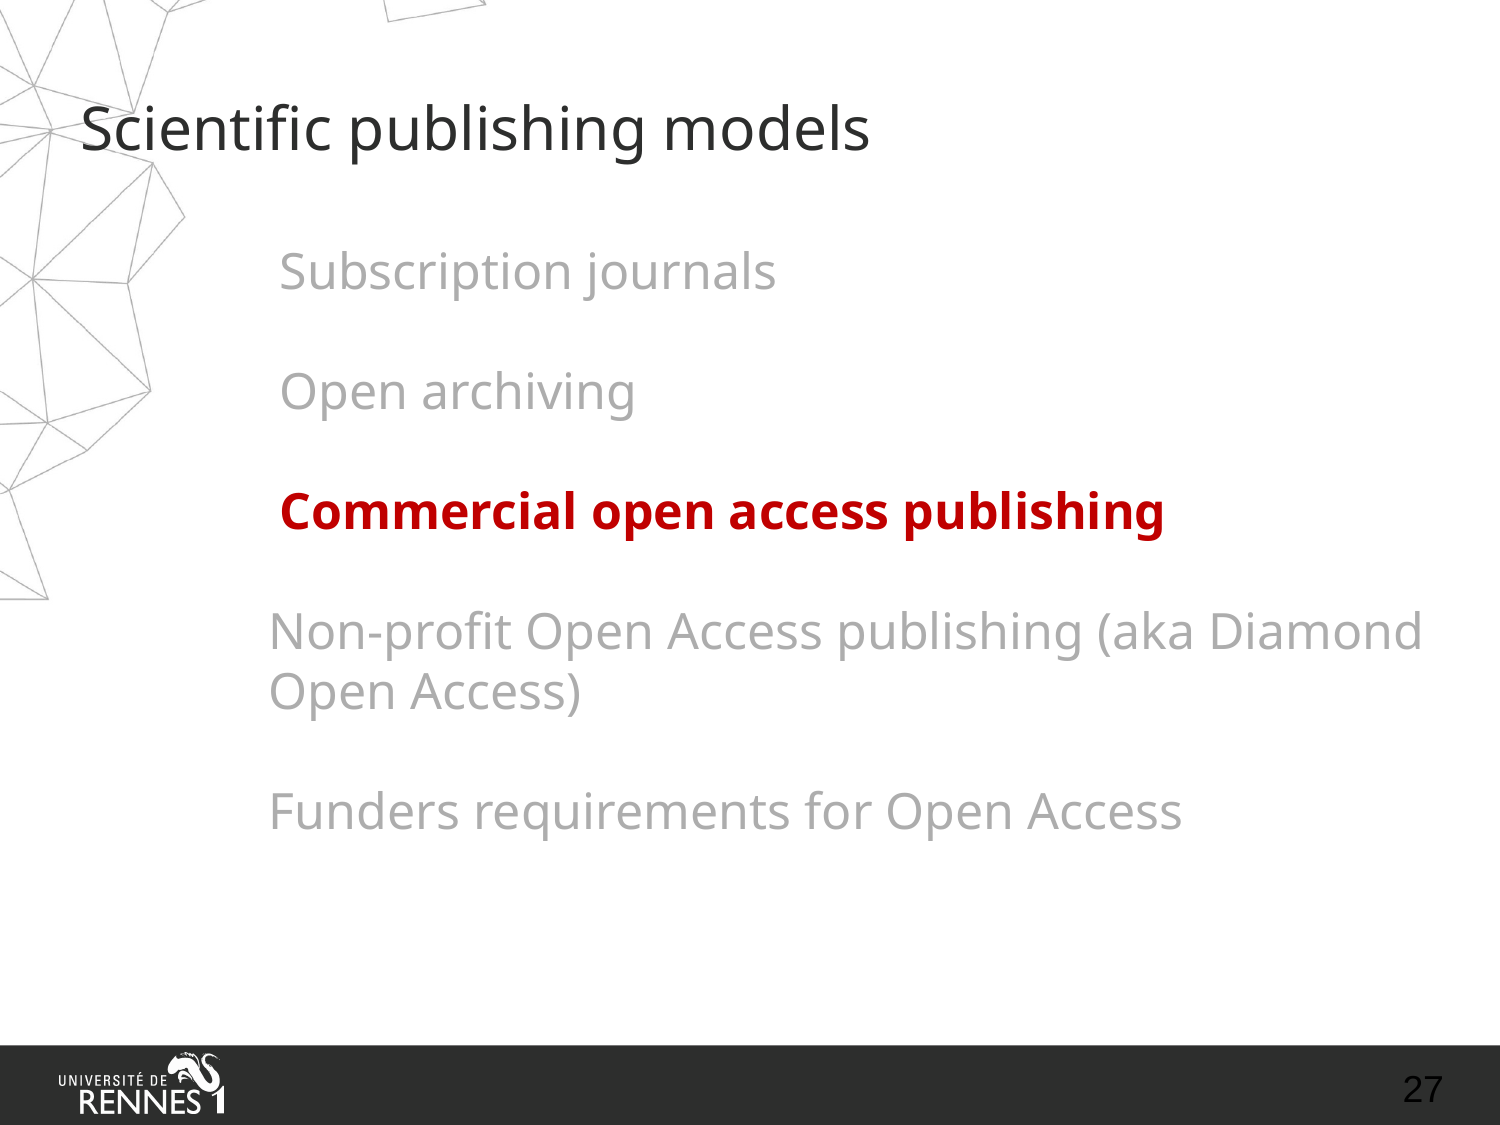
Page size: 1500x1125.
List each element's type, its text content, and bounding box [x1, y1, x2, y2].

text_box Subscription journals Open archiving Commercial open access publishing Non-profit Open Access publishing (aka Diamond Open Access) Funders requirements for Open Access [253, 231, 1447, 528]
picture [59, 1052, 224, 1114]
text_box 1 [1257, 1057, 1459, 1118]
picture [0, 0, 1500, 1045]
text_box Scientific publishing models [65, 82, 1471, 212]
